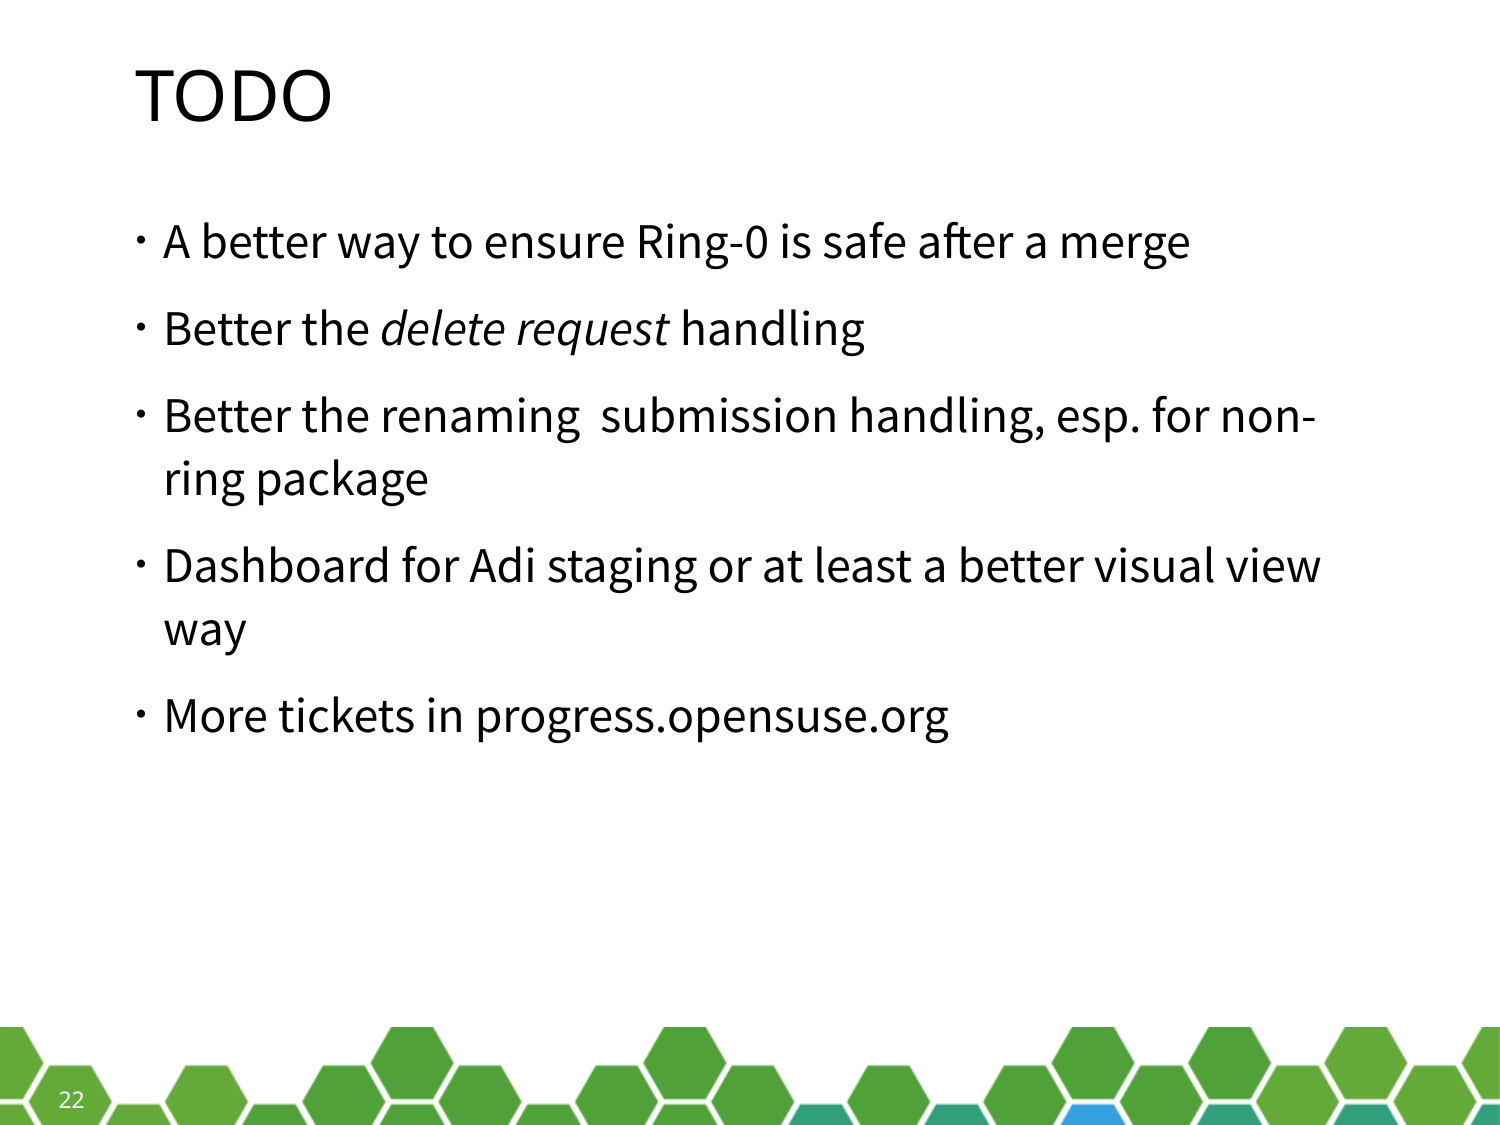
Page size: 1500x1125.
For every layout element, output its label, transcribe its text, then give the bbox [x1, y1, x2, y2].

title TODO [135, 12, 1372, 175]
picture [0, 1027, 1500, 1125]
list A better way to ensure Ring-0 is safe after a merge Better the delete request handling Better the renaming submission handling, esp. for non-ring package Dashboard for Adi staging or at least a better visual view way More tickets in progress.opensuse.org [135, 208, 1372, 862]
